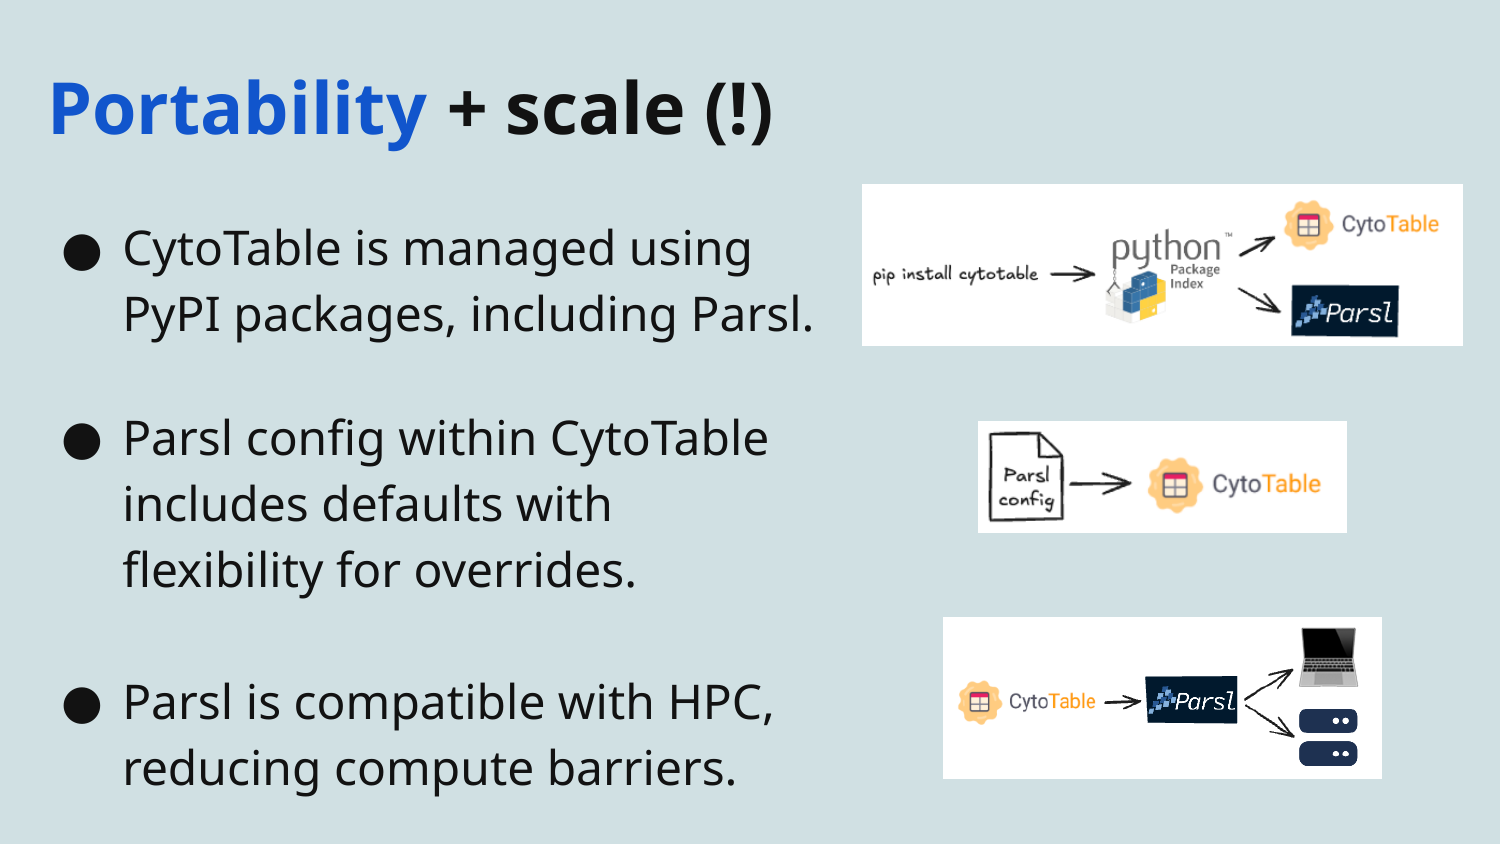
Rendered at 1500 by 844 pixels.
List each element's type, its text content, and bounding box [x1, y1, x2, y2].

picture [862, 184, 1463, 346]
picture [943, 617, 1382, 779]
title Portability + scale (!) [32, 57, 806, 192]
picture [978, 421, 1347, 533]
list CytoTable is managed using PyPI packages, including Parsl. Parsl config within CytoTable includes defaults with flexibility for overrides. Parsl is compatible with HPC, reducing compute barriers. [32, 192, 856, 812]
